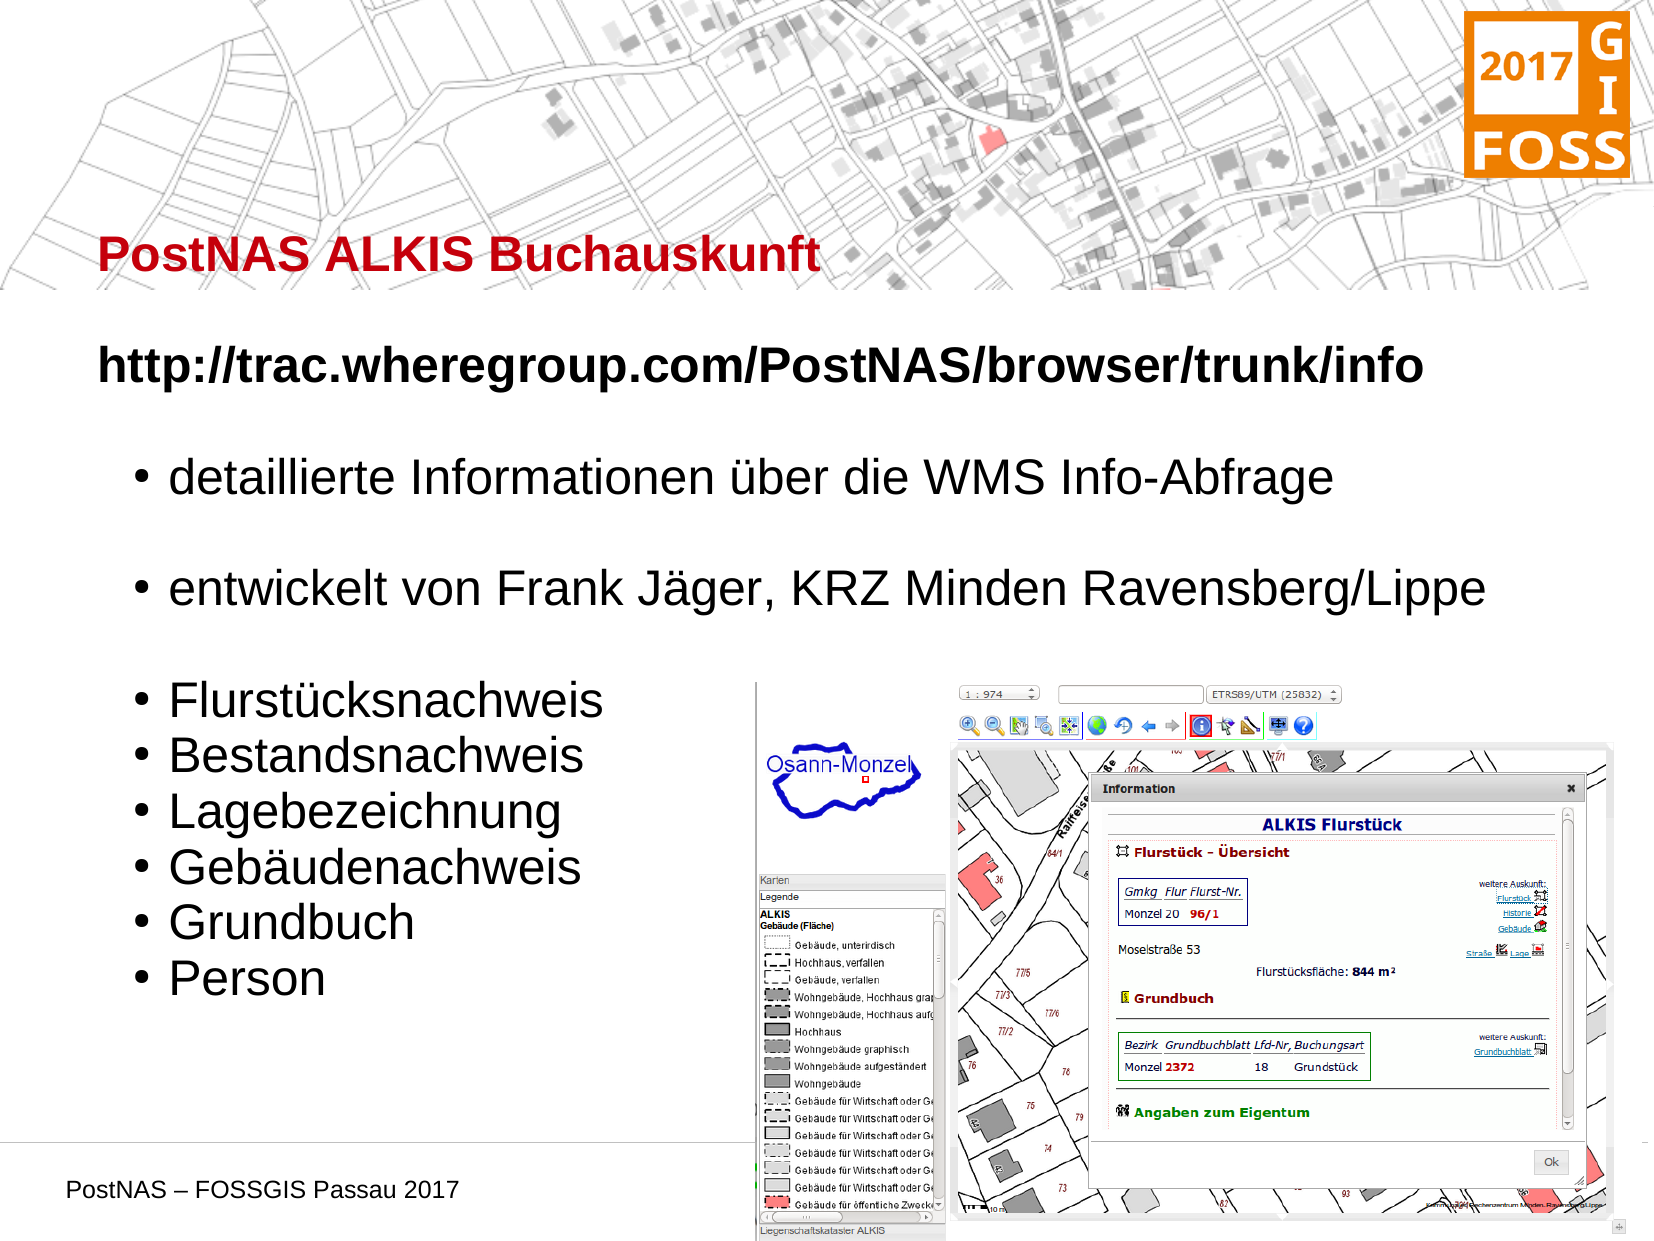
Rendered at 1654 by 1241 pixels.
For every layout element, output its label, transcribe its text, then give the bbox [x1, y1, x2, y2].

text_box PostNAS ALKIS Buchauskunft http://trac.wheregroup.com/PostNAS/browser/trunk/info detaillierte Informationen über die WMS Info-Abfrage entwickelt von Frank Jäger, KRZ Minden Ravensberg/Lippe Flurstücksnachweis Bestandsnachweis Lagebezeichnung Gebäudenachweis Grundbuch Person [82, 218, 1595, 1046]
picture [1464, 11, 1630, 178]
picture [755, 682, 1642, 1241]
